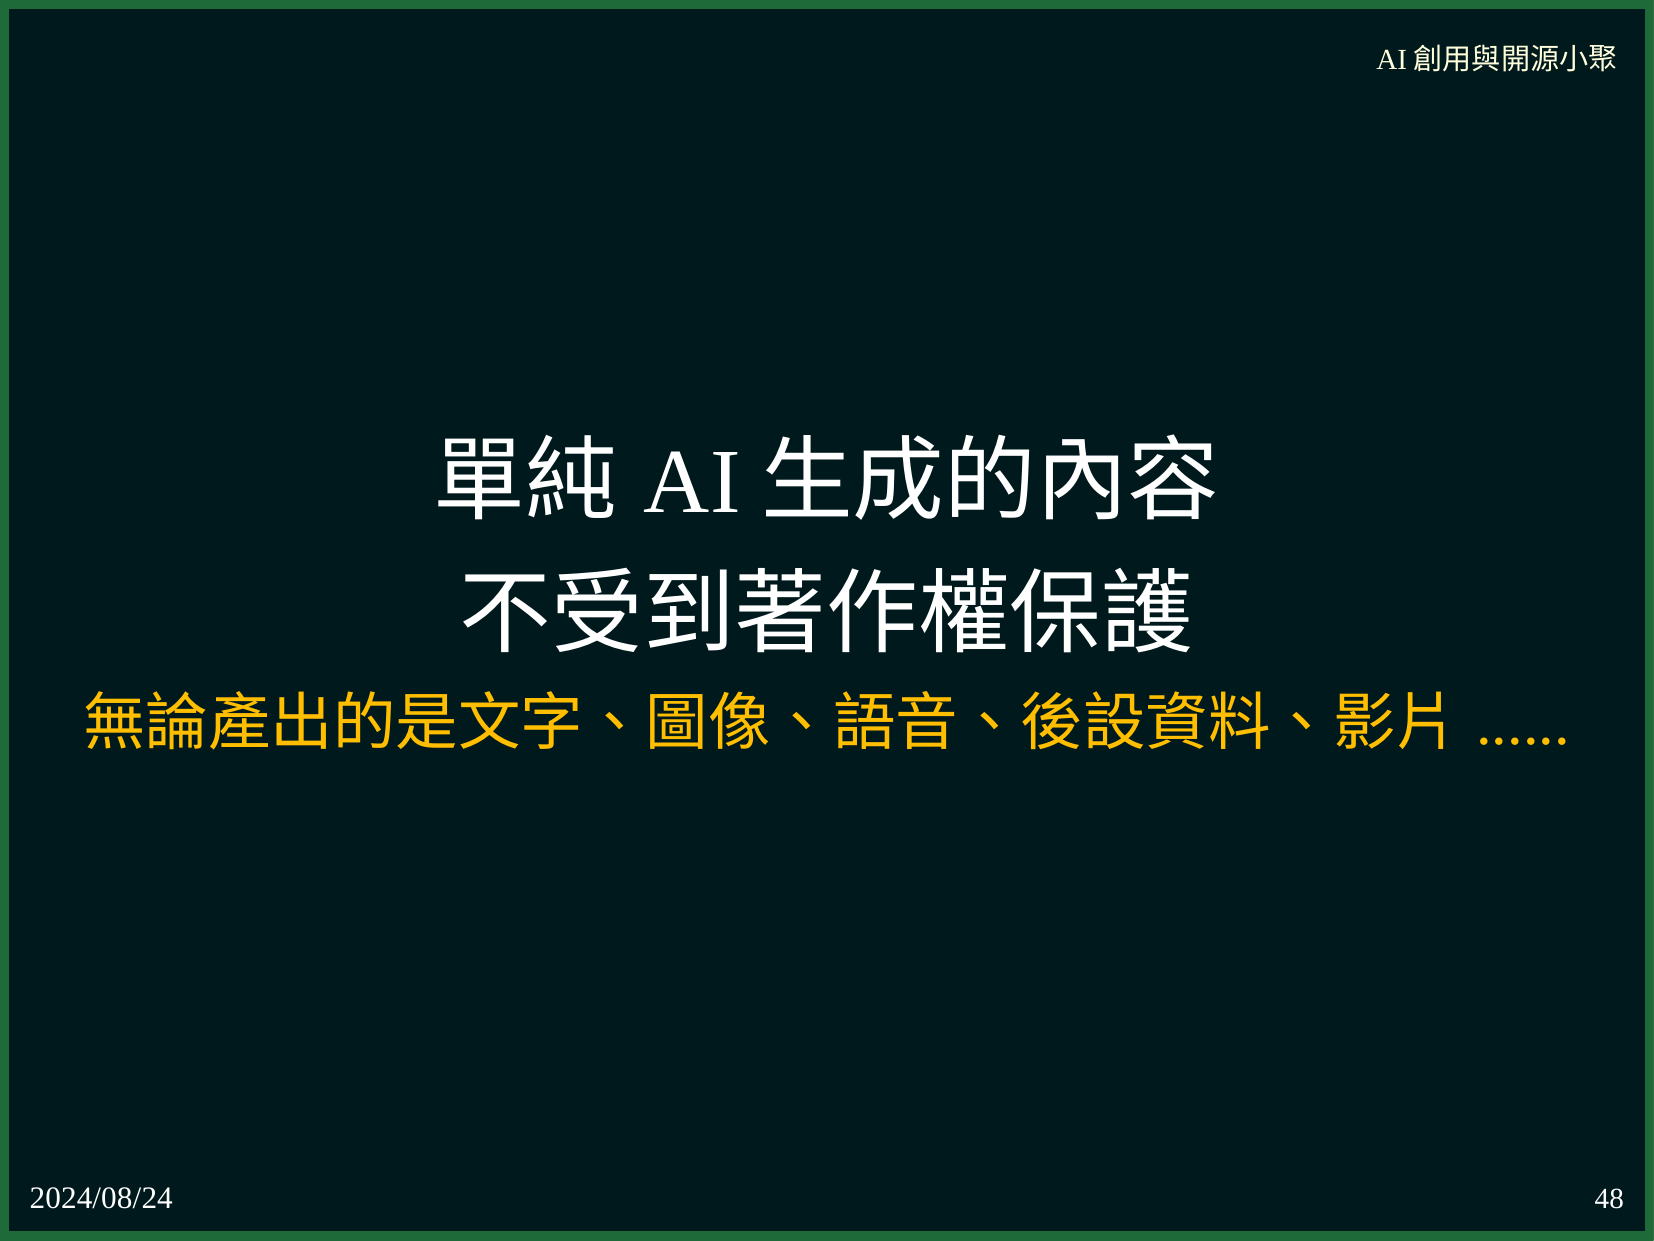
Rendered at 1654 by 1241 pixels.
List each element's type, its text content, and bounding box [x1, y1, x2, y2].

title 單純AI生成的內容 不受到著作權保護 無論產出的是文字、圖像、語音、後設資料、影片...... [82, 242, 1571, 927]
